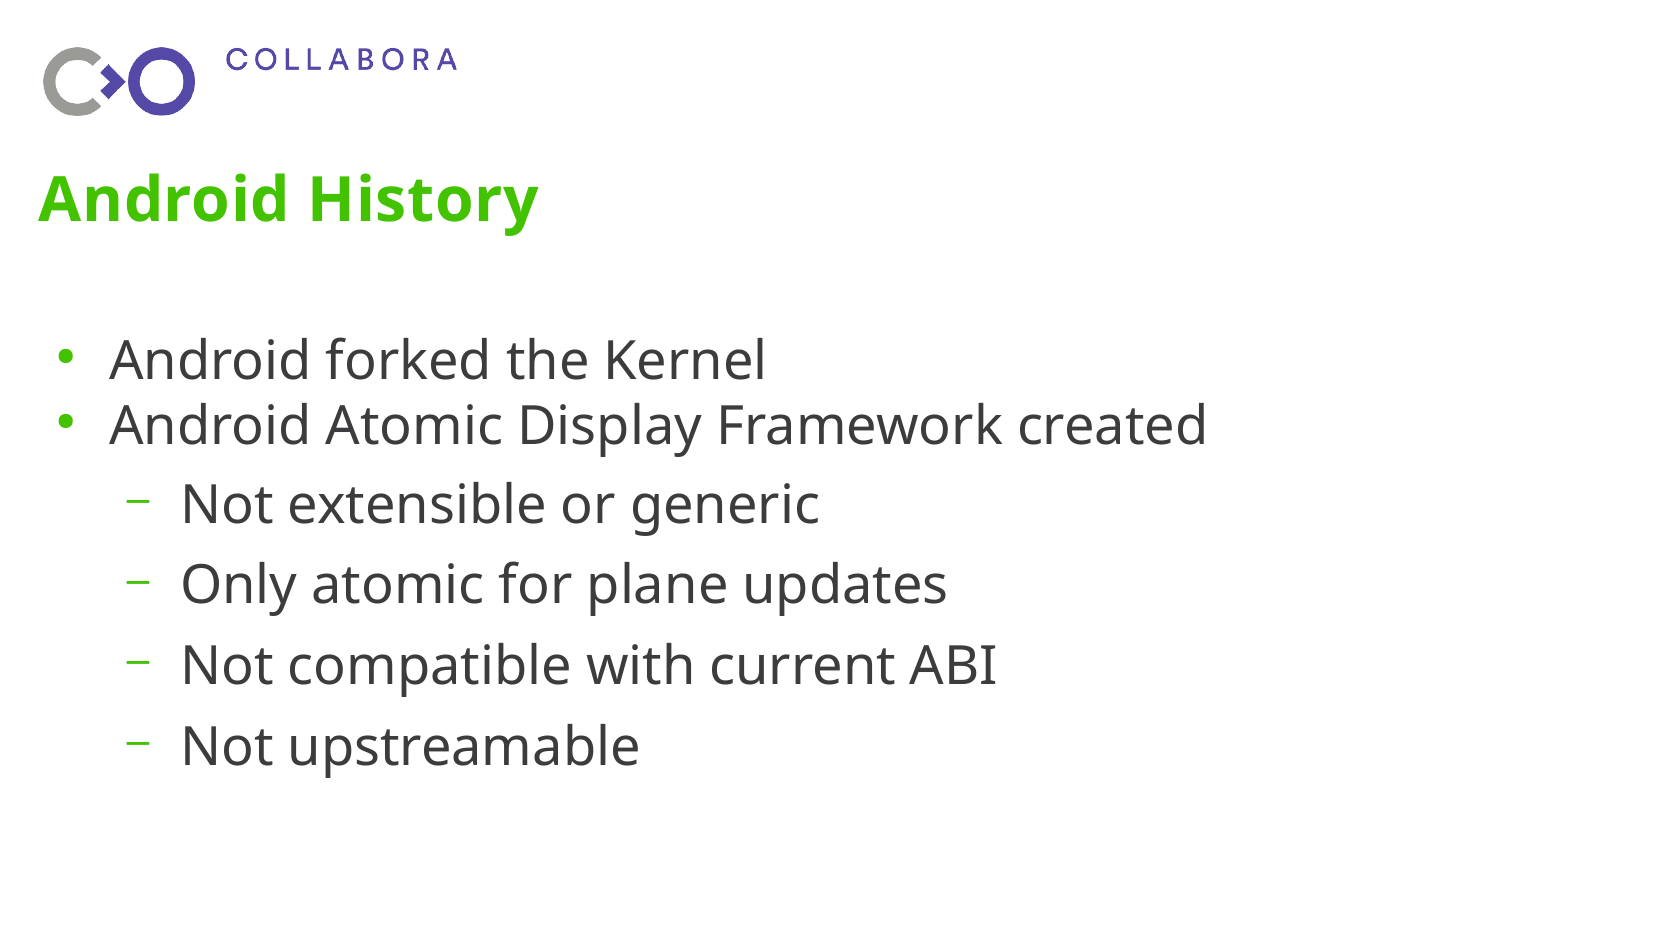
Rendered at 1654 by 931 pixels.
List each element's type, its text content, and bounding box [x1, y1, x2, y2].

title Android History [38, 159, 1614, 216]
picture [43, 47, 457, 116]
list Android forked the Kernel Android Atomic Display Framework created Not extensible or generic Only atomic for plane updates Not compatible with current ABI Not upstreamable [38, 325, 1614, 581]
